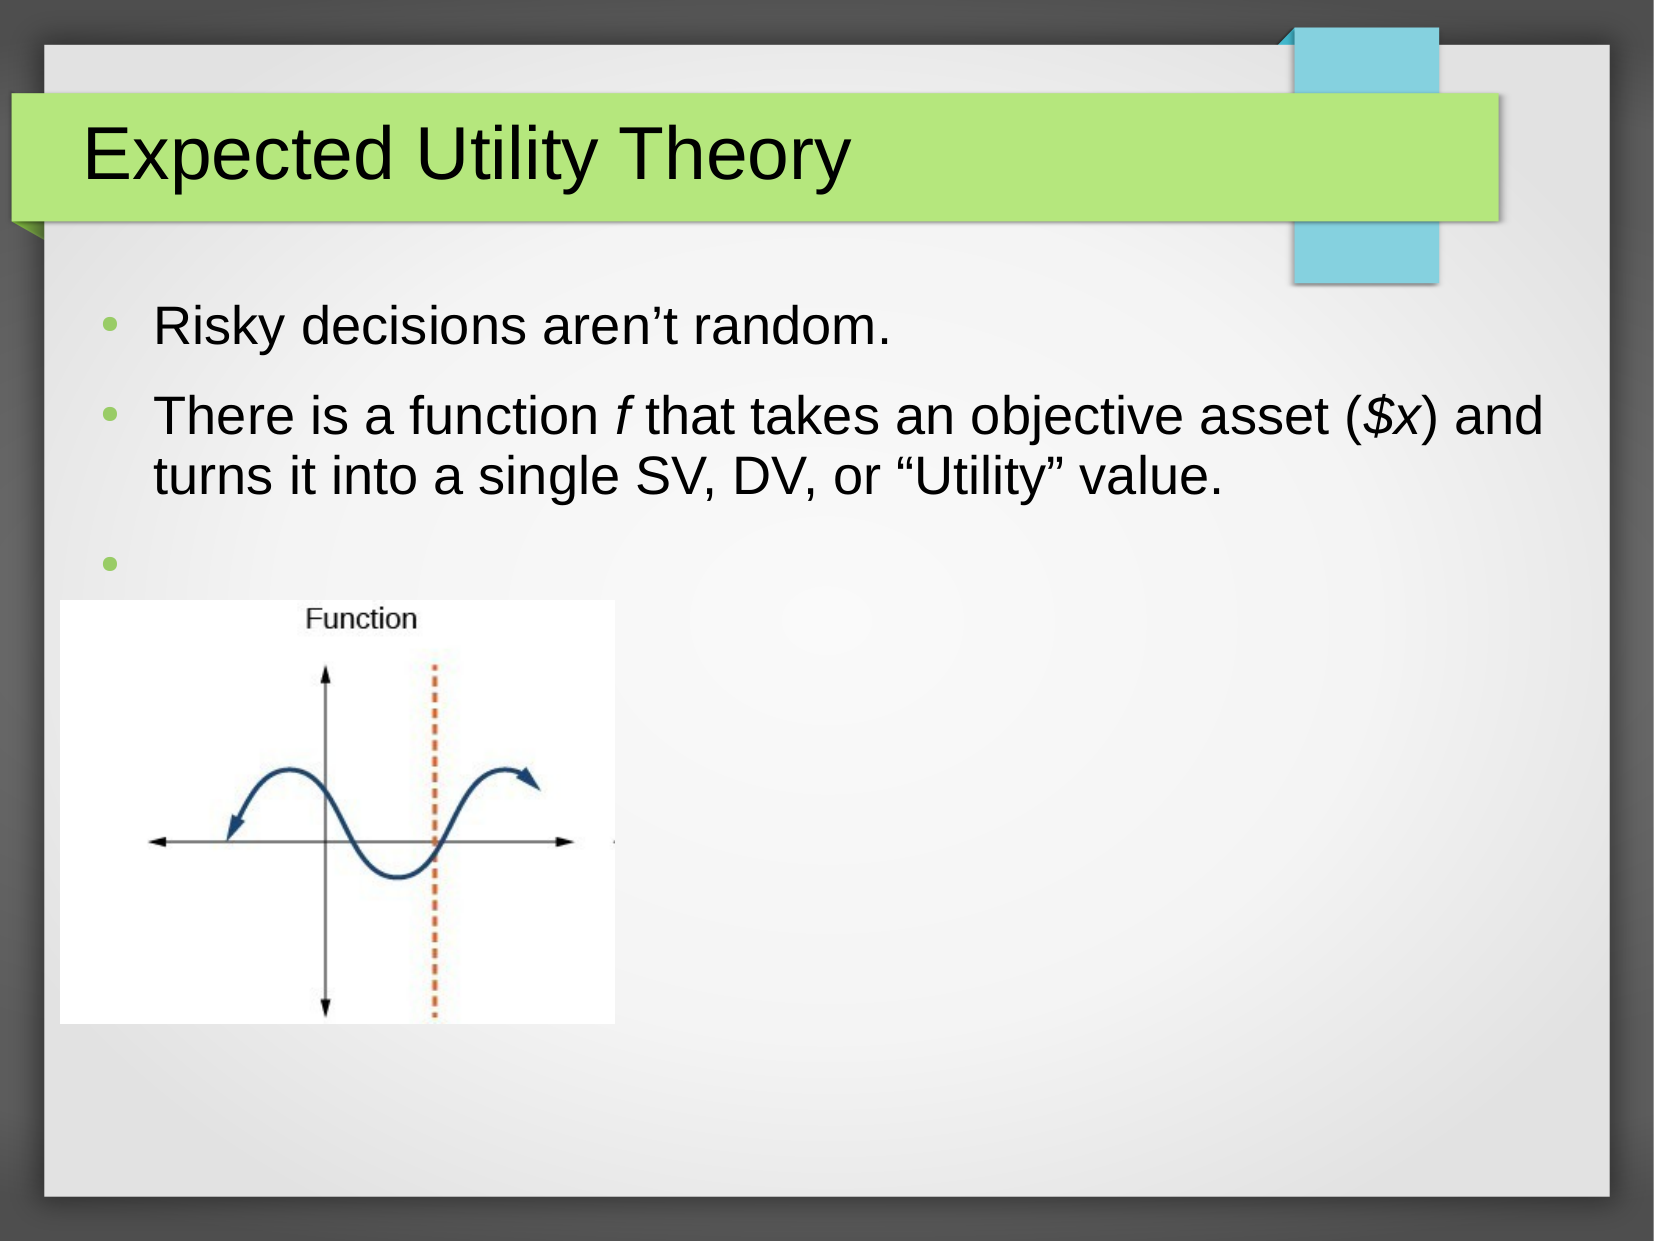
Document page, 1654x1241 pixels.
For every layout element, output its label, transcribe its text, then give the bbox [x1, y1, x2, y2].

picture [0, 0, 1654, 1241]
list Risky decisions aren’t random. There is a function f that takes an objective asset ($x) and turns it into a single SV, DV, or “Utility” value. [82, 295, 1571, 1015]
title Expected Utility Theory [82, 94, 1264, 213]
